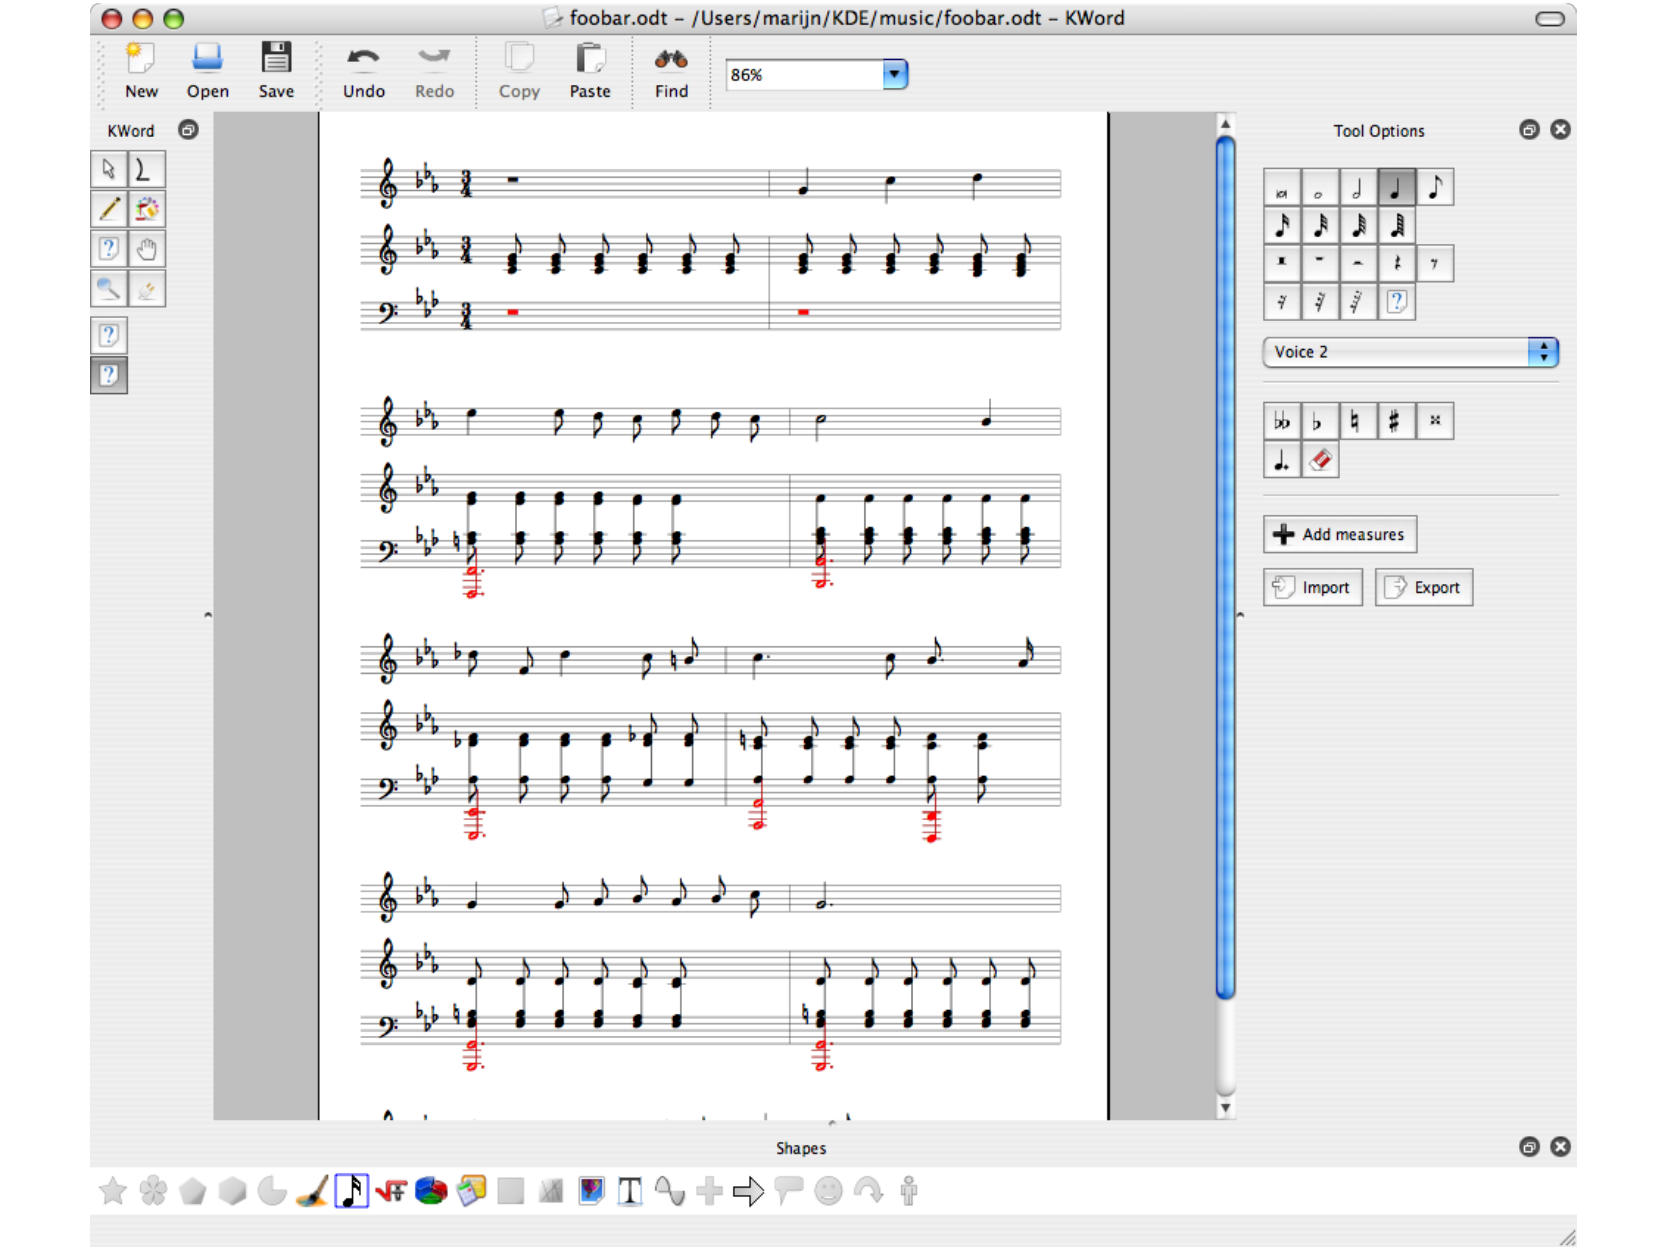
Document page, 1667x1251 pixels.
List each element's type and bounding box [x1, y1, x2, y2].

picture [90, 3, 1577, 1247]
